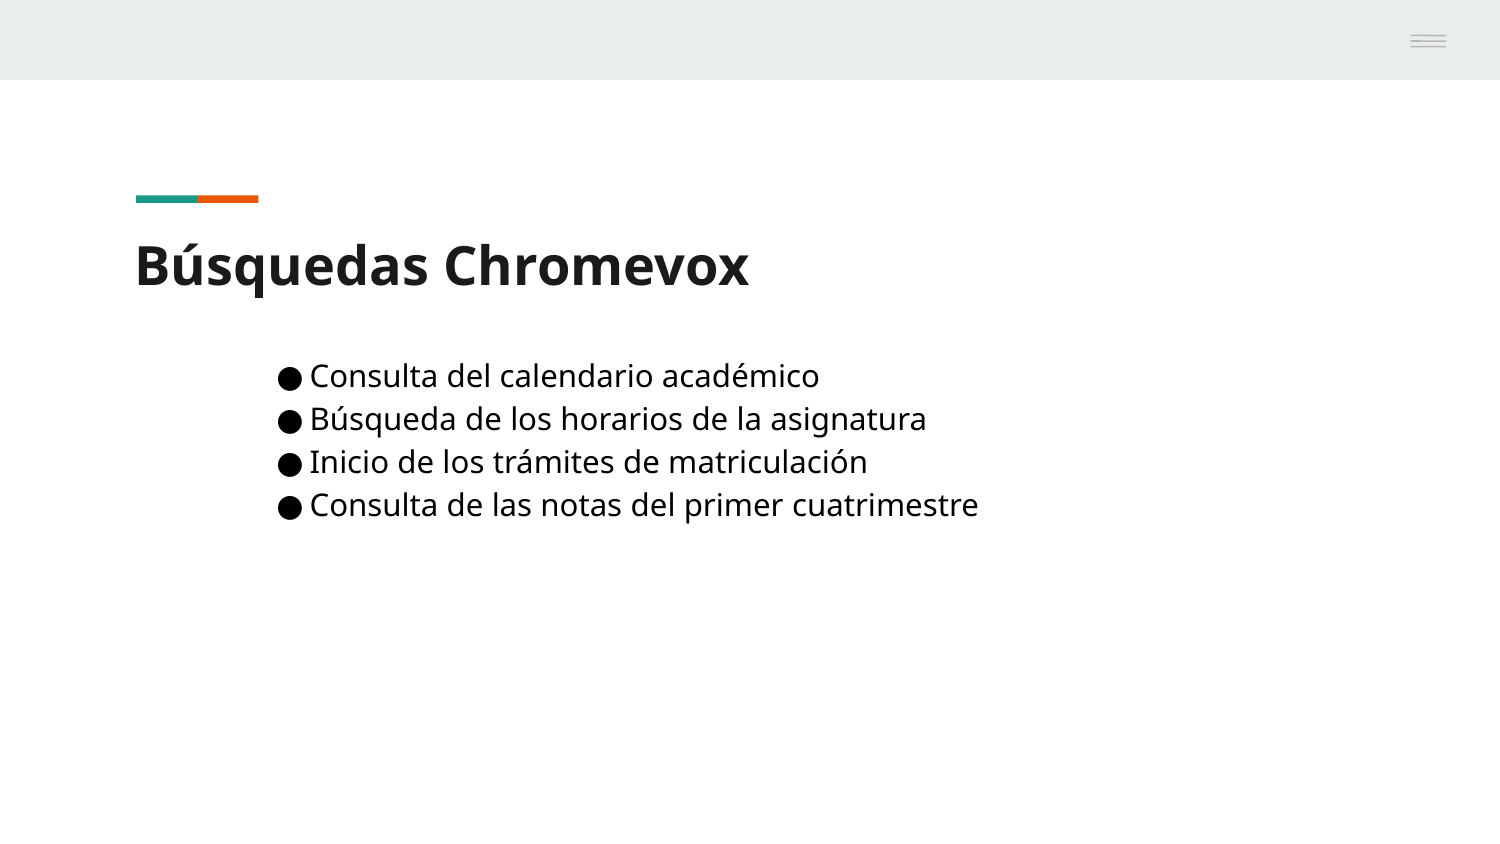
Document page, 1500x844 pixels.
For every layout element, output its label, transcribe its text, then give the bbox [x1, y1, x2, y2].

title Búsquedas Chromevox [119, 216, 1381, 305]
list Consulta del calendario académico Búsqueda de los horarios de la asignatura Inicio de los trámites de matriculación Consulta de las notas del primer cuatrimestre [239, 335, 1194, 509]
